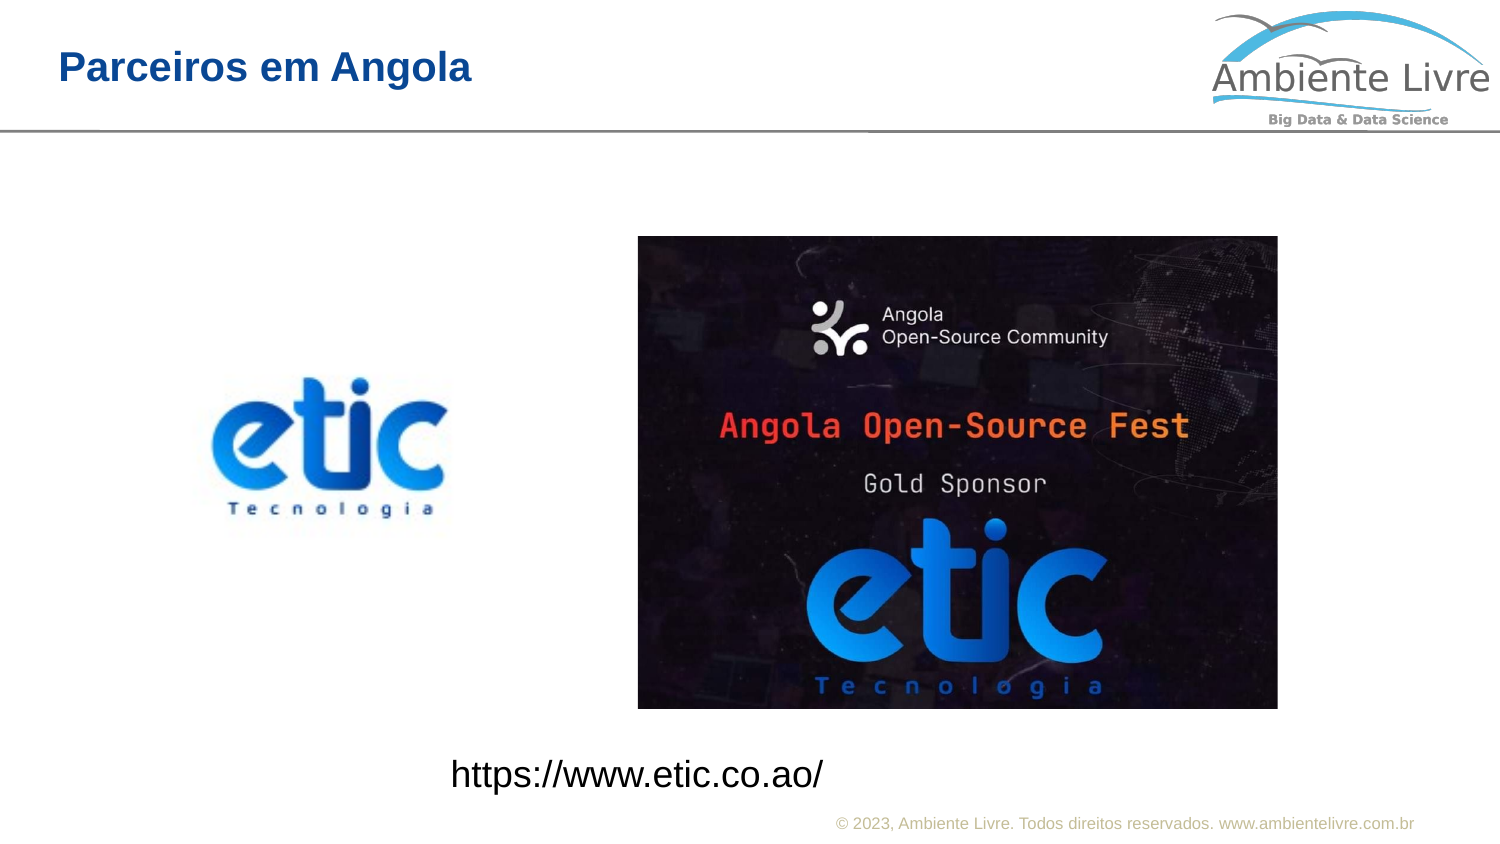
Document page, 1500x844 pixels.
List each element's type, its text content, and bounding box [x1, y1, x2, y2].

text_box https://www.etic.co.ao/ [435, 746, 839, 804]
picture [1212, 11, 1489, 127]
title Parceiros em Angola [43, 8, 1127, 129]
picture [129, 236, 1313, 709]
